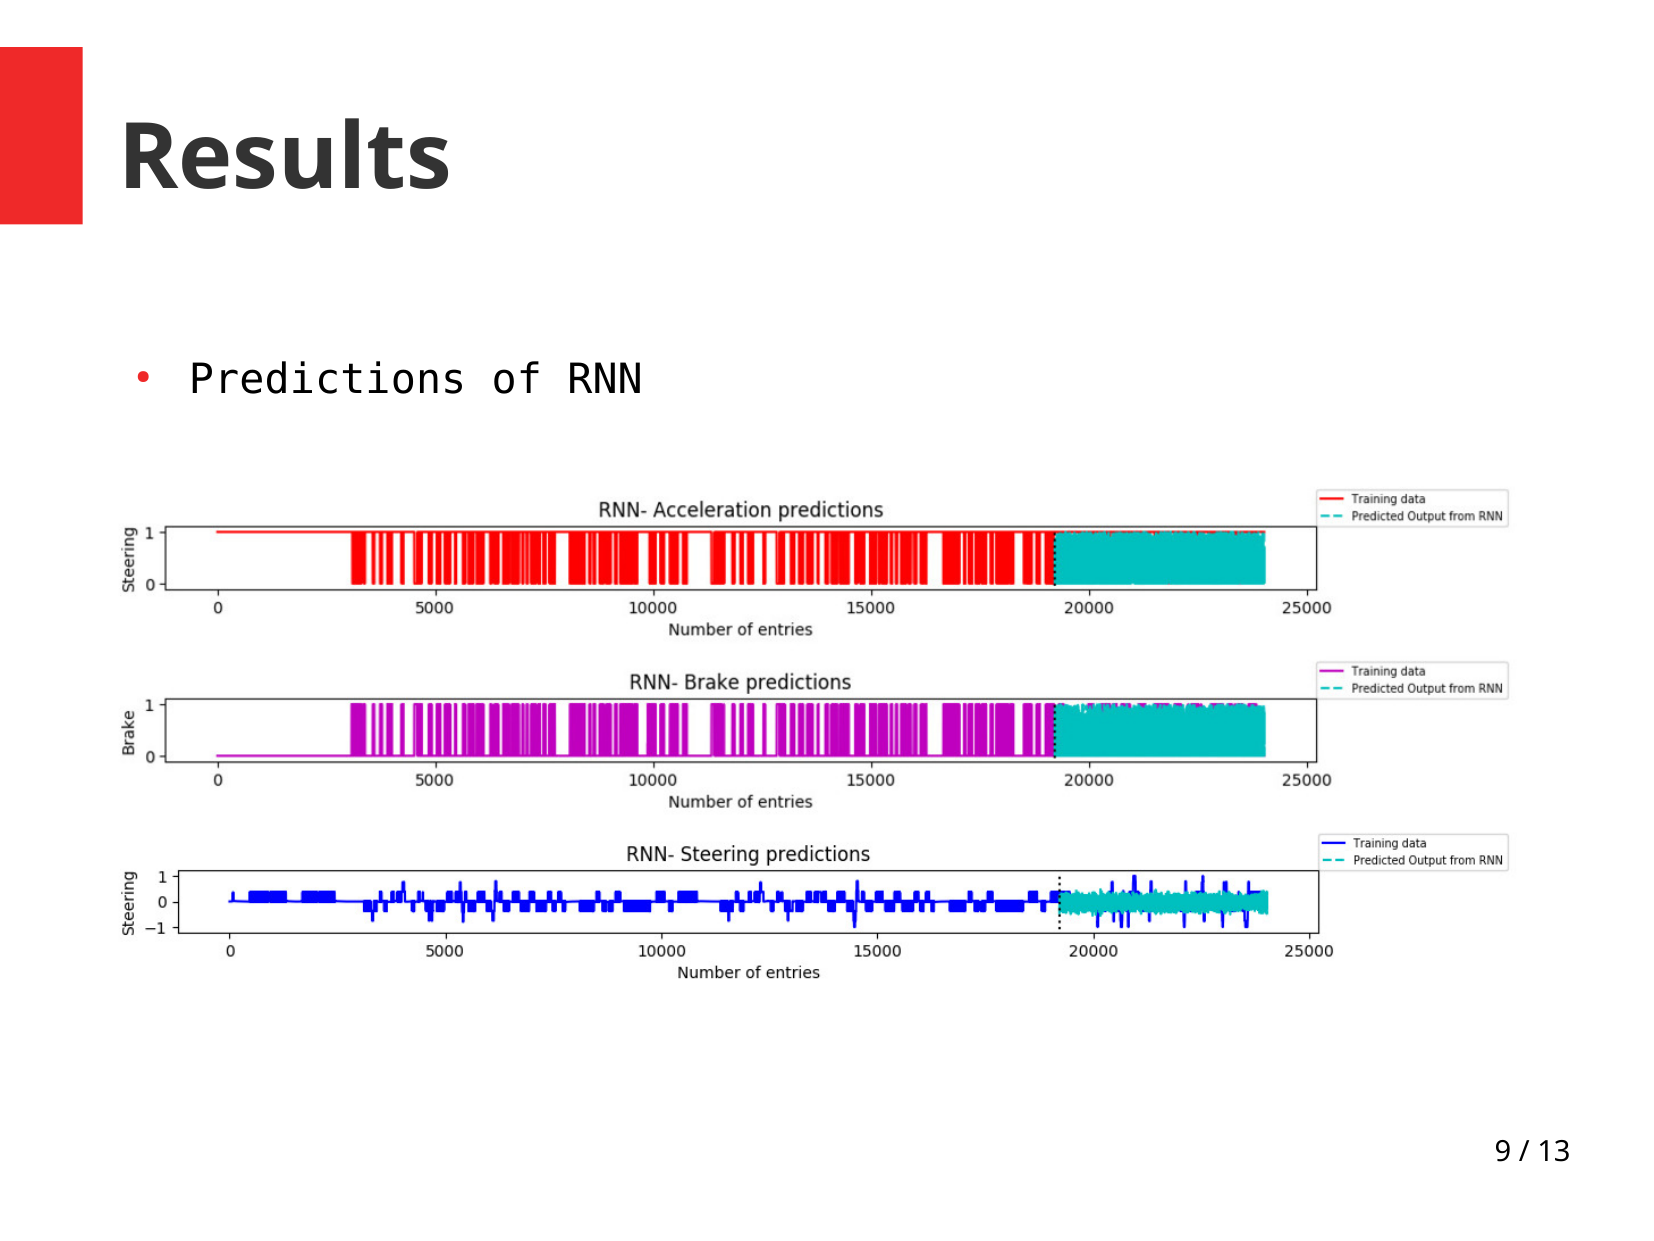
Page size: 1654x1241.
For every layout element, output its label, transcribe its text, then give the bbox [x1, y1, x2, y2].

list Predictions of RNN [118, 354, 1536, 1074]
title Results [118, 49, 1571, 257]
picture [110, 478, 1518, 993]
